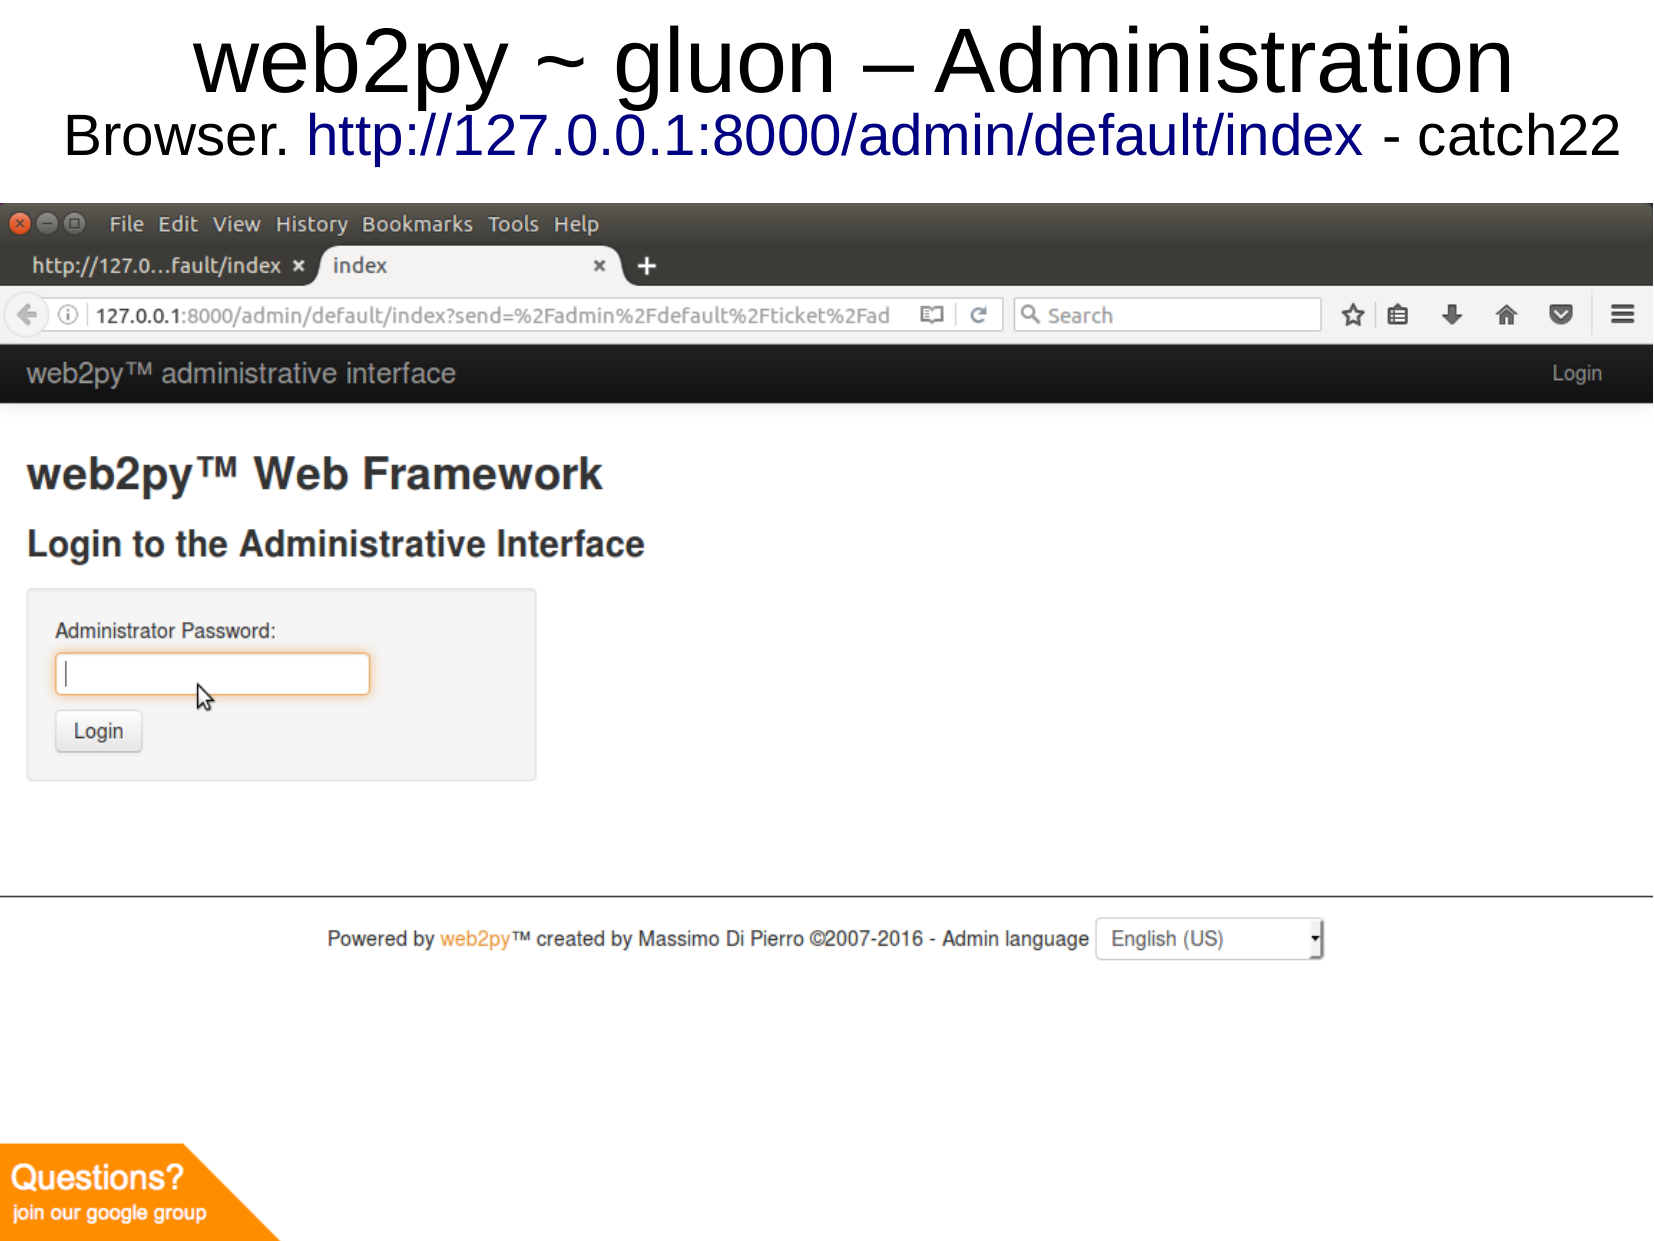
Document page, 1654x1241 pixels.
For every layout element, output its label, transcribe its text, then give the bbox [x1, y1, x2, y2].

title Browser. http://127.0.0.1:8000/admin/default/index - catch22 [63, 102, 1627, 168]
picture [0, 203, 1653, 1241]
title web2py ~ gluon – Administration [111, 9, 1600, 102]
